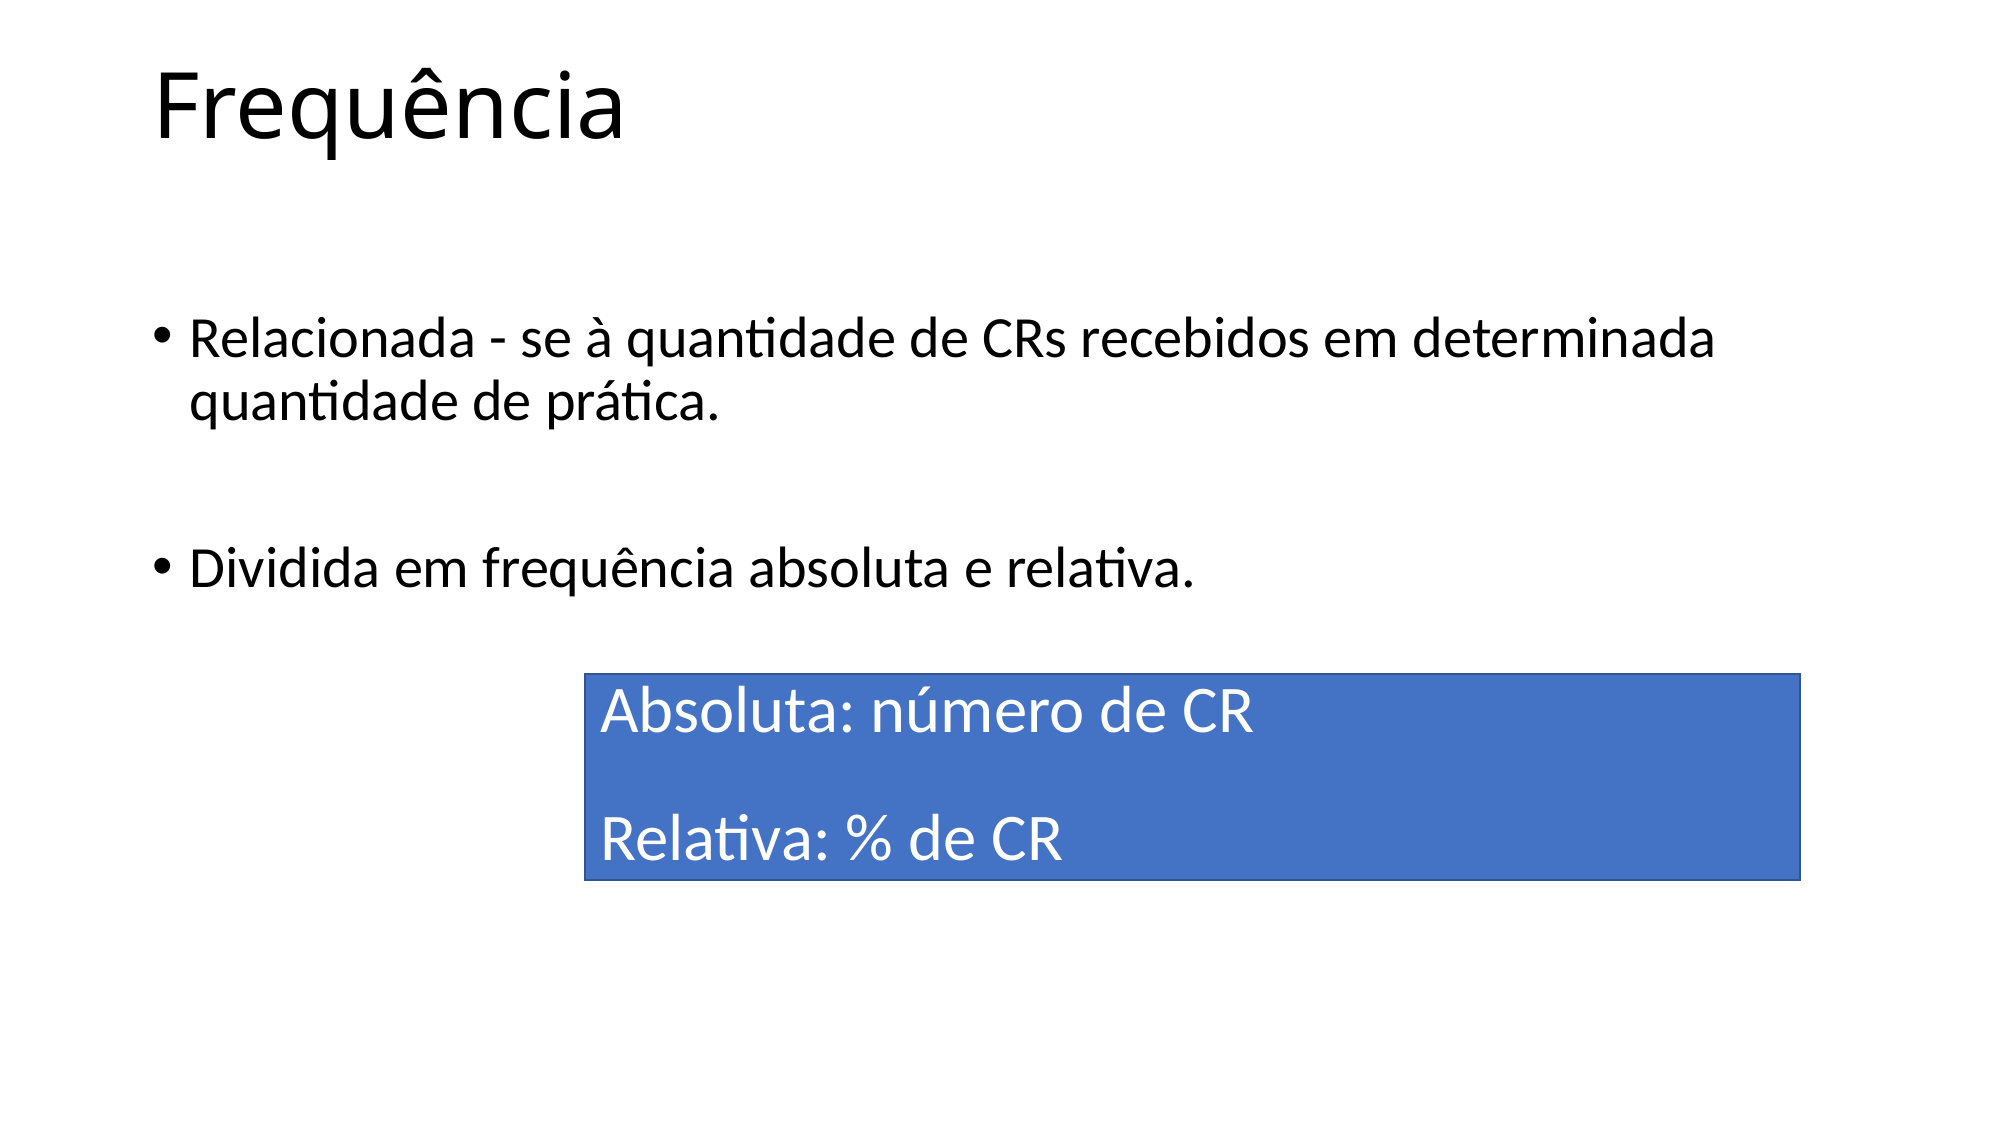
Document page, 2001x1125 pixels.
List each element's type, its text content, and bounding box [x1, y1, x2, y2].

list Relacionada - se à quantidade de CRs recebidos em determinada quantidade de prática. Dividida em frequência absoluta e relativa. [137, 299, 1863, 1014]
text_box Absoluta: número de CR Relativa: % de CR [585, 673, 1800, 881]
title Frequência [137, 0, 1863, 218]
